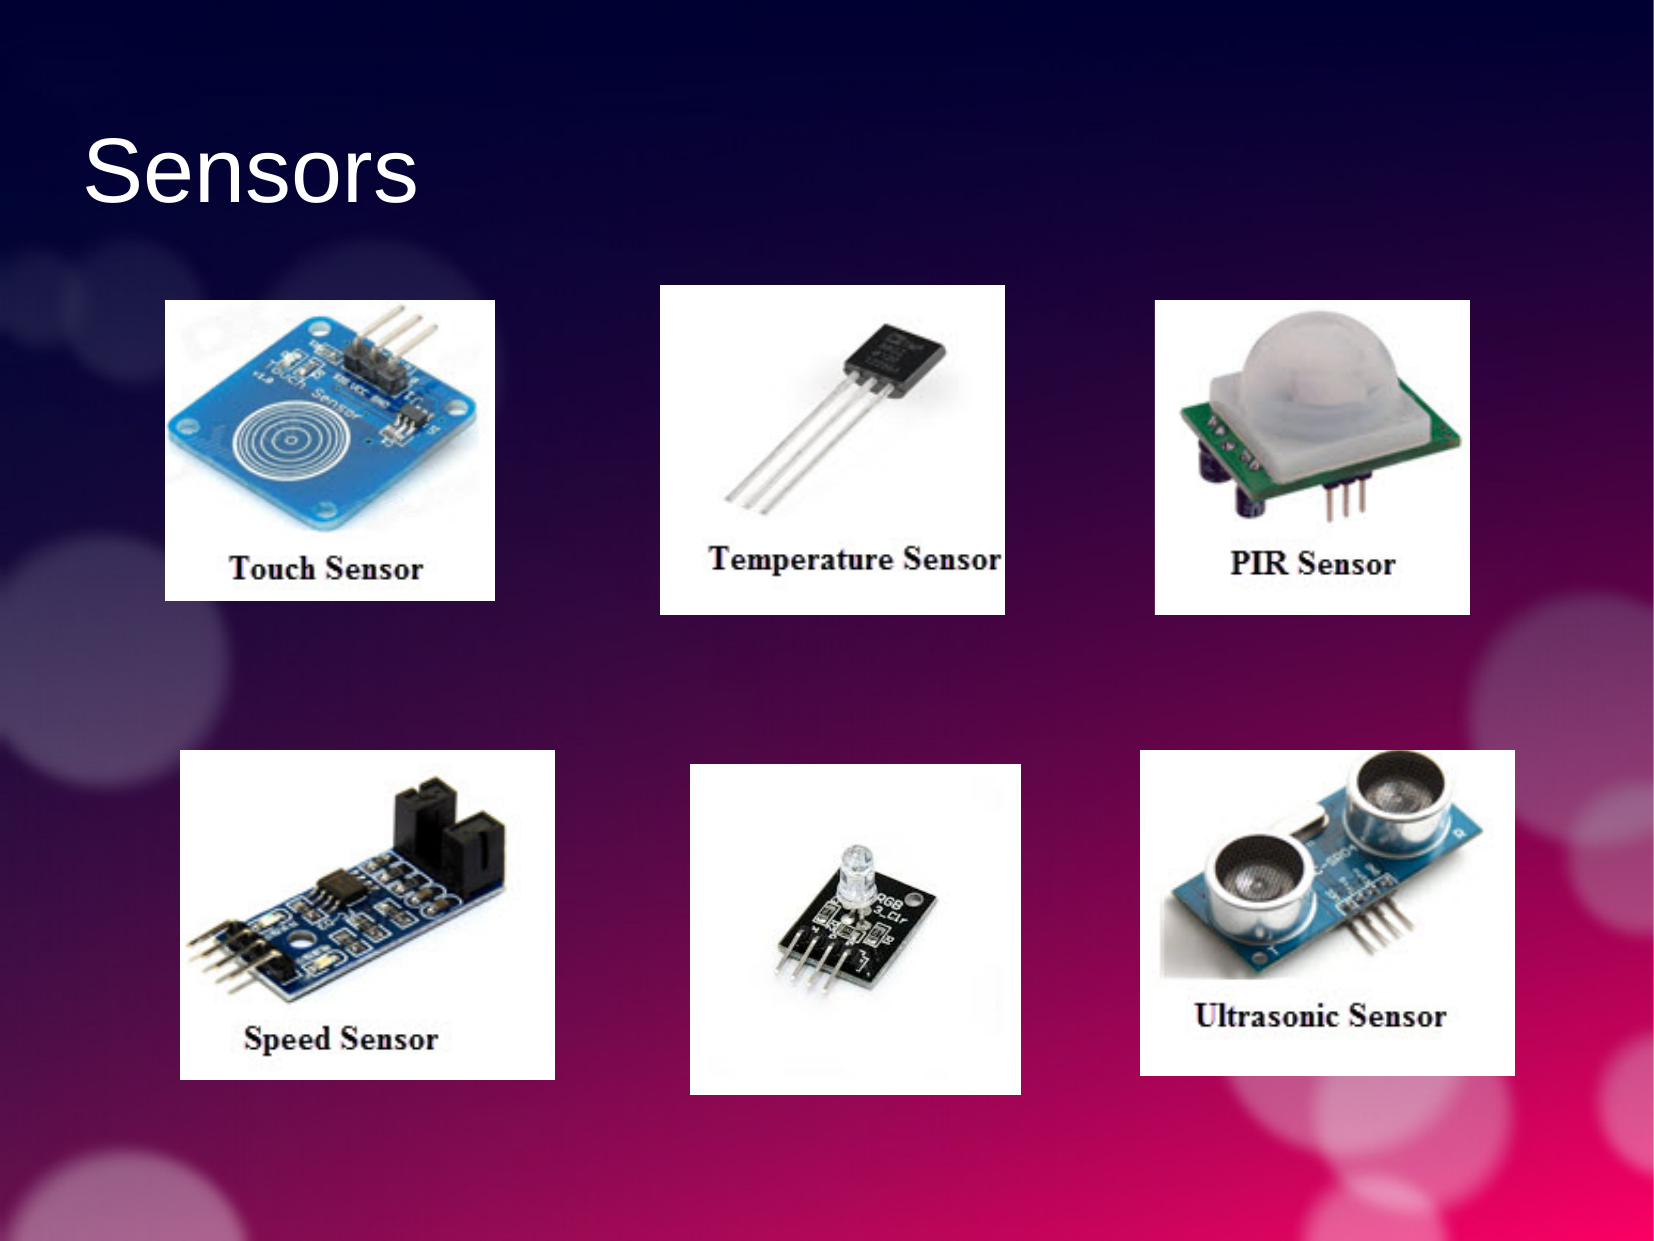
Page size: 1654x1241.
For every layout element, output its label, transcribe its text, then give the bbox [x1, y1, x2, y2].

picture [0, 0, 1654, 1241]
title Sensors [82, 67, 1571, 275]
